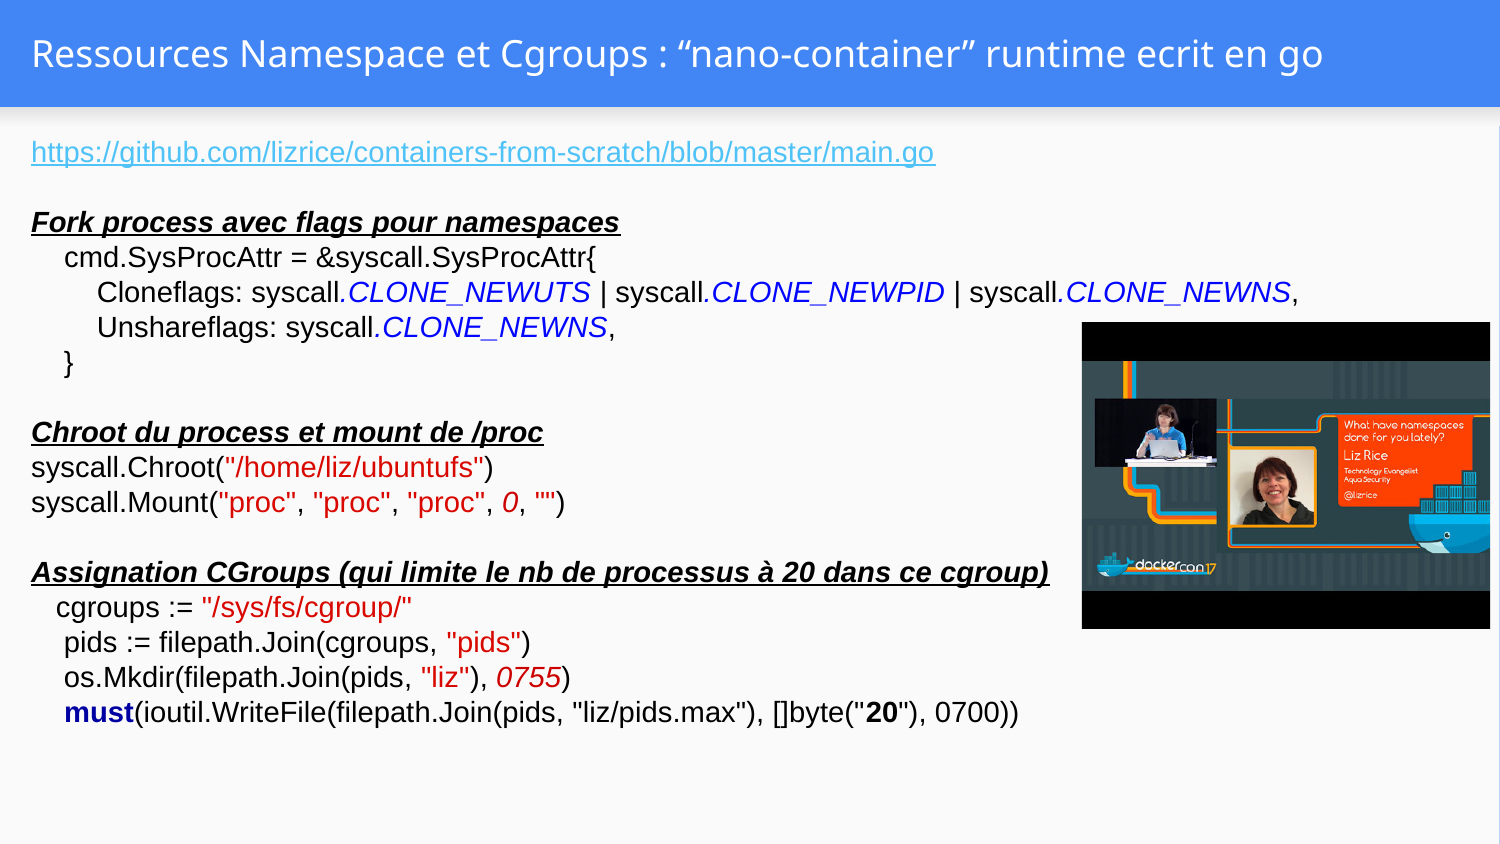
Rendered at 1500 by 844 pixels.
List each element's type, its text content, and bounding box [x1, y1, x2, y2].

text_box [1365, 322, 1491, 629]
title Ressources Namespace et Cgroups : “nano-container” runtime ecrit en go [16, 2, 1464, 102]
text_box https://github.com/lizrice/containers-from-scratch/blob/master/main.go Fork process avec flags pour namespaces cmd.SysProcAttr = &syscall.SysProcAttr{ Cloneflags: syscall.CLONE_NEWUTS | syscall.CLONE_NEWPID | syscall.CLONE_NEWNS, Unshareflags: syscall.CLONE_NEWNS, } Chroot du process et mount de /proc syscall.Chroot("/home/liz/ubuntufs") syscall.Mount("proc", "proc", "proc", 0, "") Assignation CGroups (qui limite le nb de processus à 20 dans ce cgroup) cgroups := "/sys/fs/cgroup/" pids := filepath.Join(cgroups, "pids") os.Mkdir(filepath.Join(pids, "liz"), 0755) must(ioutil.WriteFile(filepath.Join(pids, "liz/pids.max"), []byte("20"), 0700)) [16, 118, 1365, 833]
